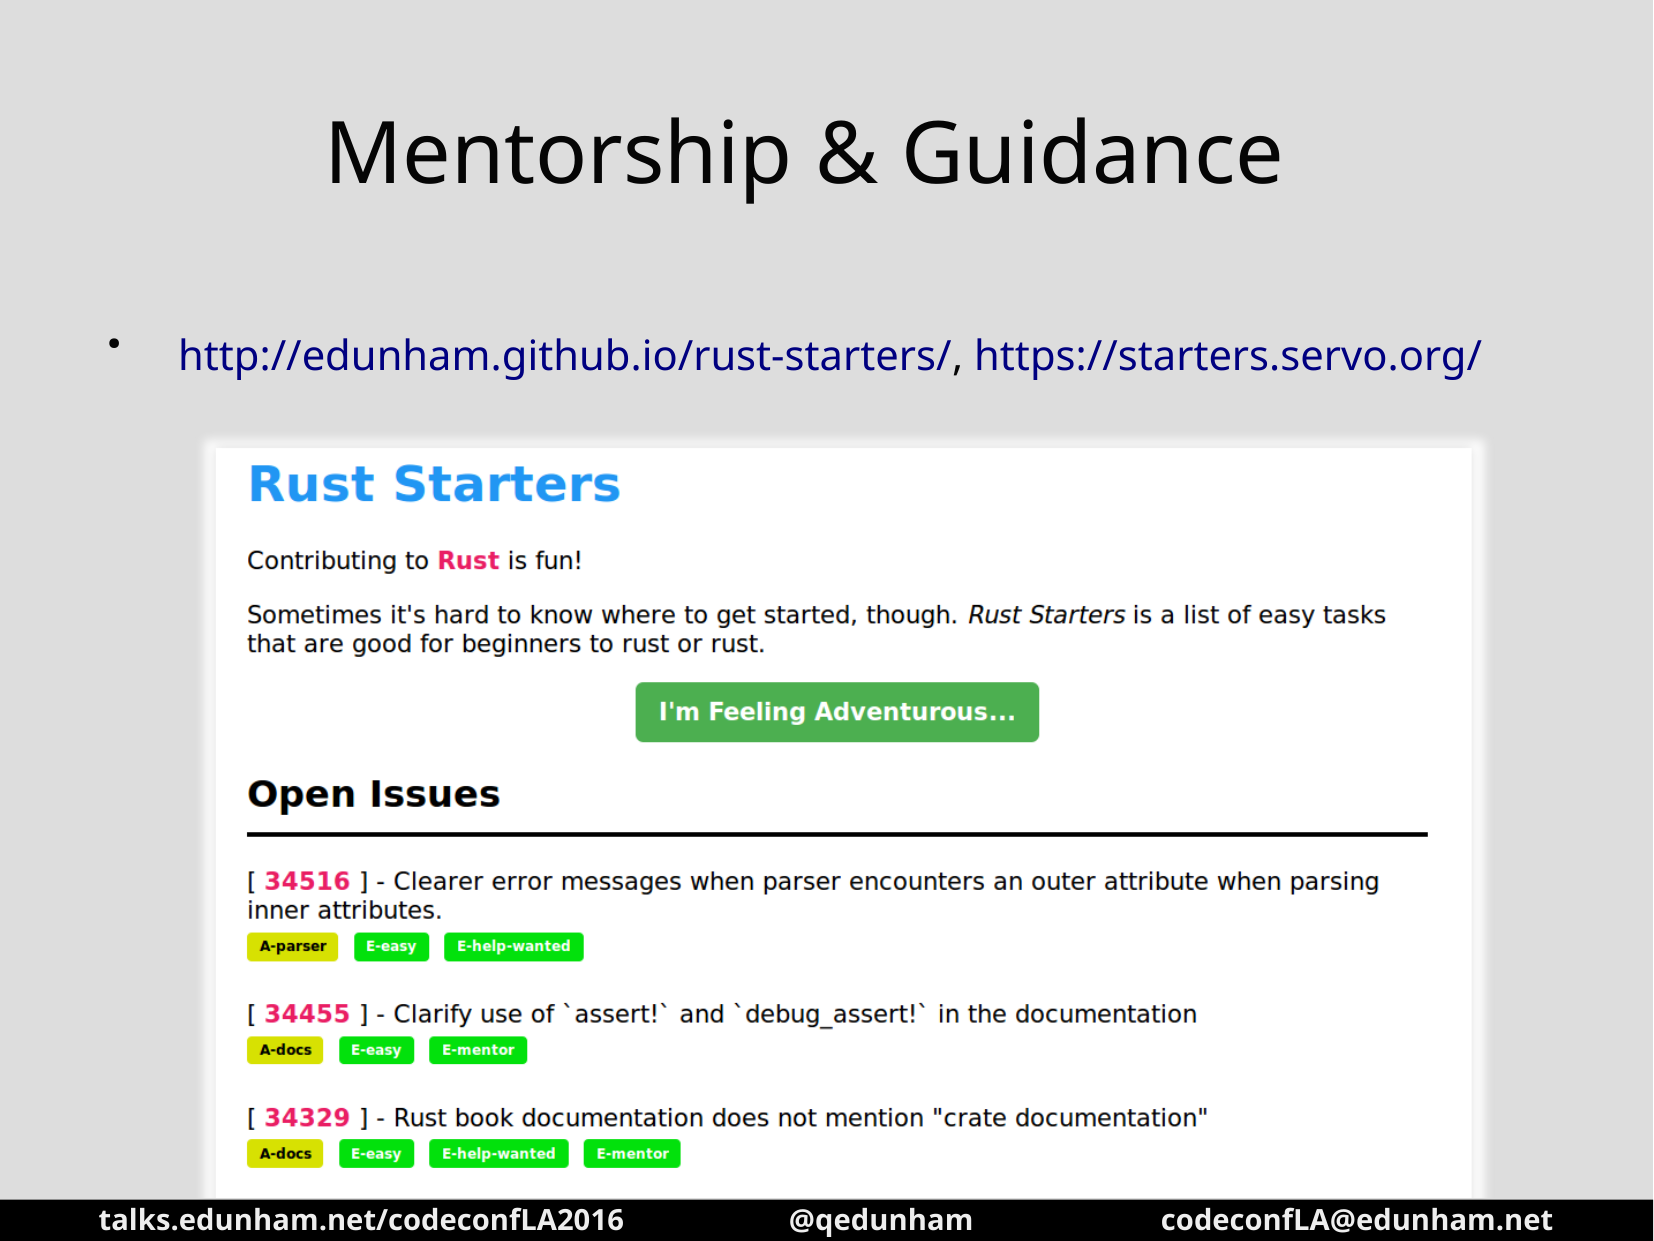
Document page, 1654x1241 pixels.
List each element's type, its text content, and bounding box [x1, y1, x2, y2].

list http://edunham.github.io/rust-starters/, https://starters.servo.org/ [90, 299, 1546, 1019]
title Mentorship & Guidance [15, 47, 1594, 253]
picture [141, 365, 1549, 1198]
